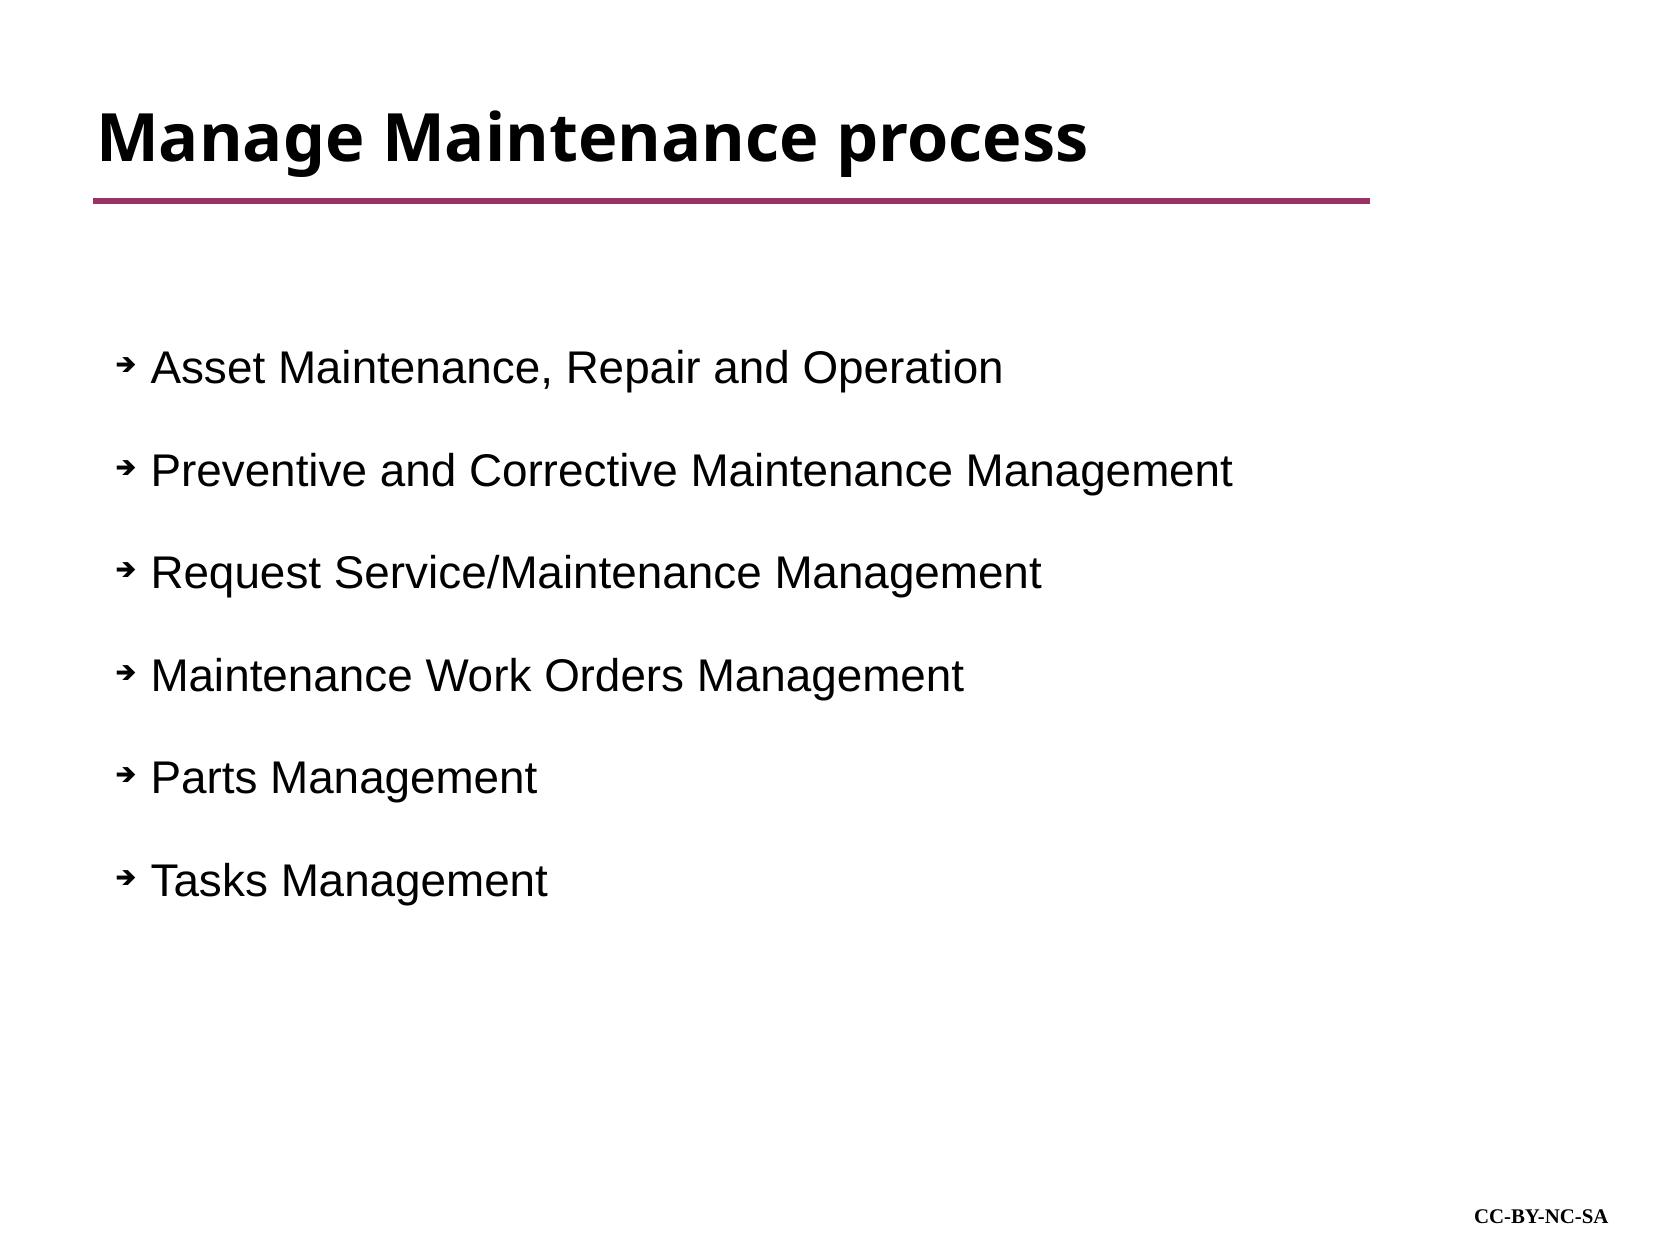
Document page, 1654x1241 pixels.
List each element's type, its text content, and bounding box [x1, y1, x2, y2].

title Manage Maintenance process [96, 24, 1501, 247]
text_box Asset Maintenance, Repair and Operation Preventive and Corrective Maintenance Management Request Service/Maintenance Management Maintenance Work Orders Management Parts Management Tasks Management [100, 283, 1447, 965]
